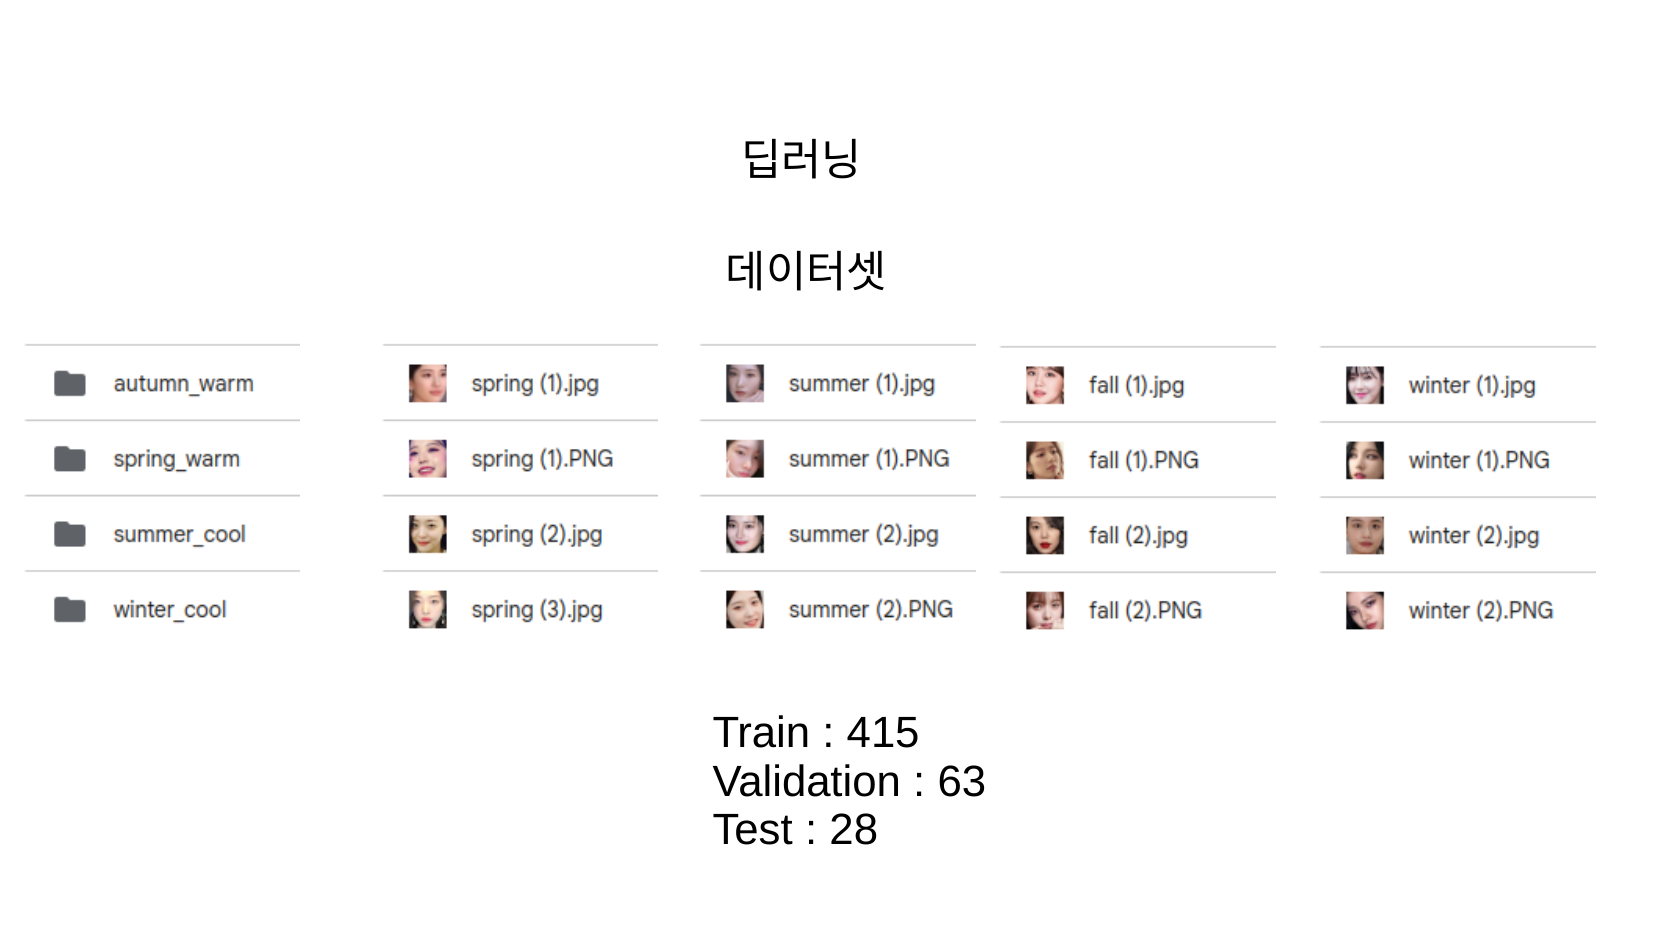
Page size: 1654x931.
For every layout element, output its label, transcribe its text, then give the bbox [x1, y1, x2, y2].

picture [375, 335, 658, 638]
picture [17, 335, 301, 638]
picture [992, 337, 1276, 639]
picture [1312, 337, 1596, 639]
picture [692, 335, 976, 638]
text_box 딥러닝 데이터셋 [262, 37, 1351, 389]
text_box Train : 415 Validation : 63 Test : 28 [712, 661, 1013, 901]
